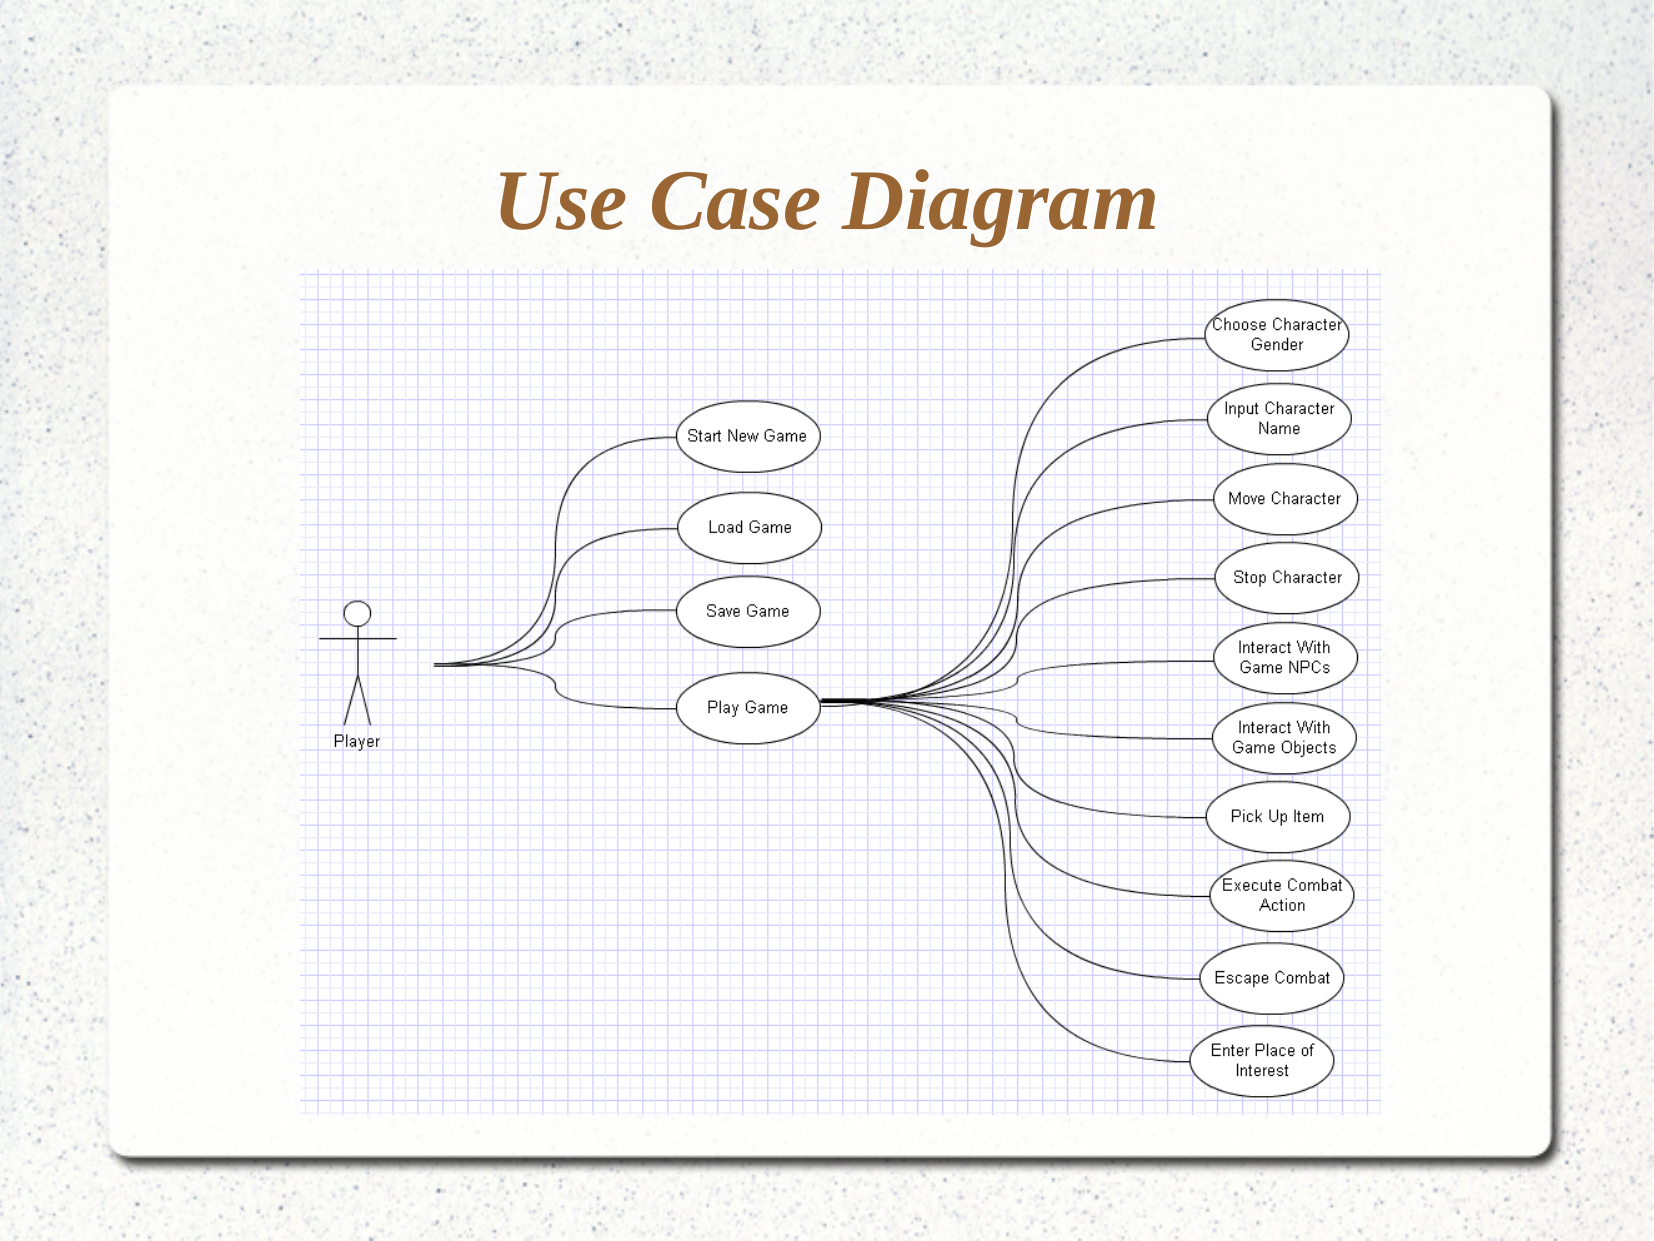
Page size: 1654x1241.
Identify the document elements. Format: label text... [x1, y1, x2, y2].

picture [0, 0, 1654, 1241]
title Use Case Diagram [118, 96, 1536, 304]
